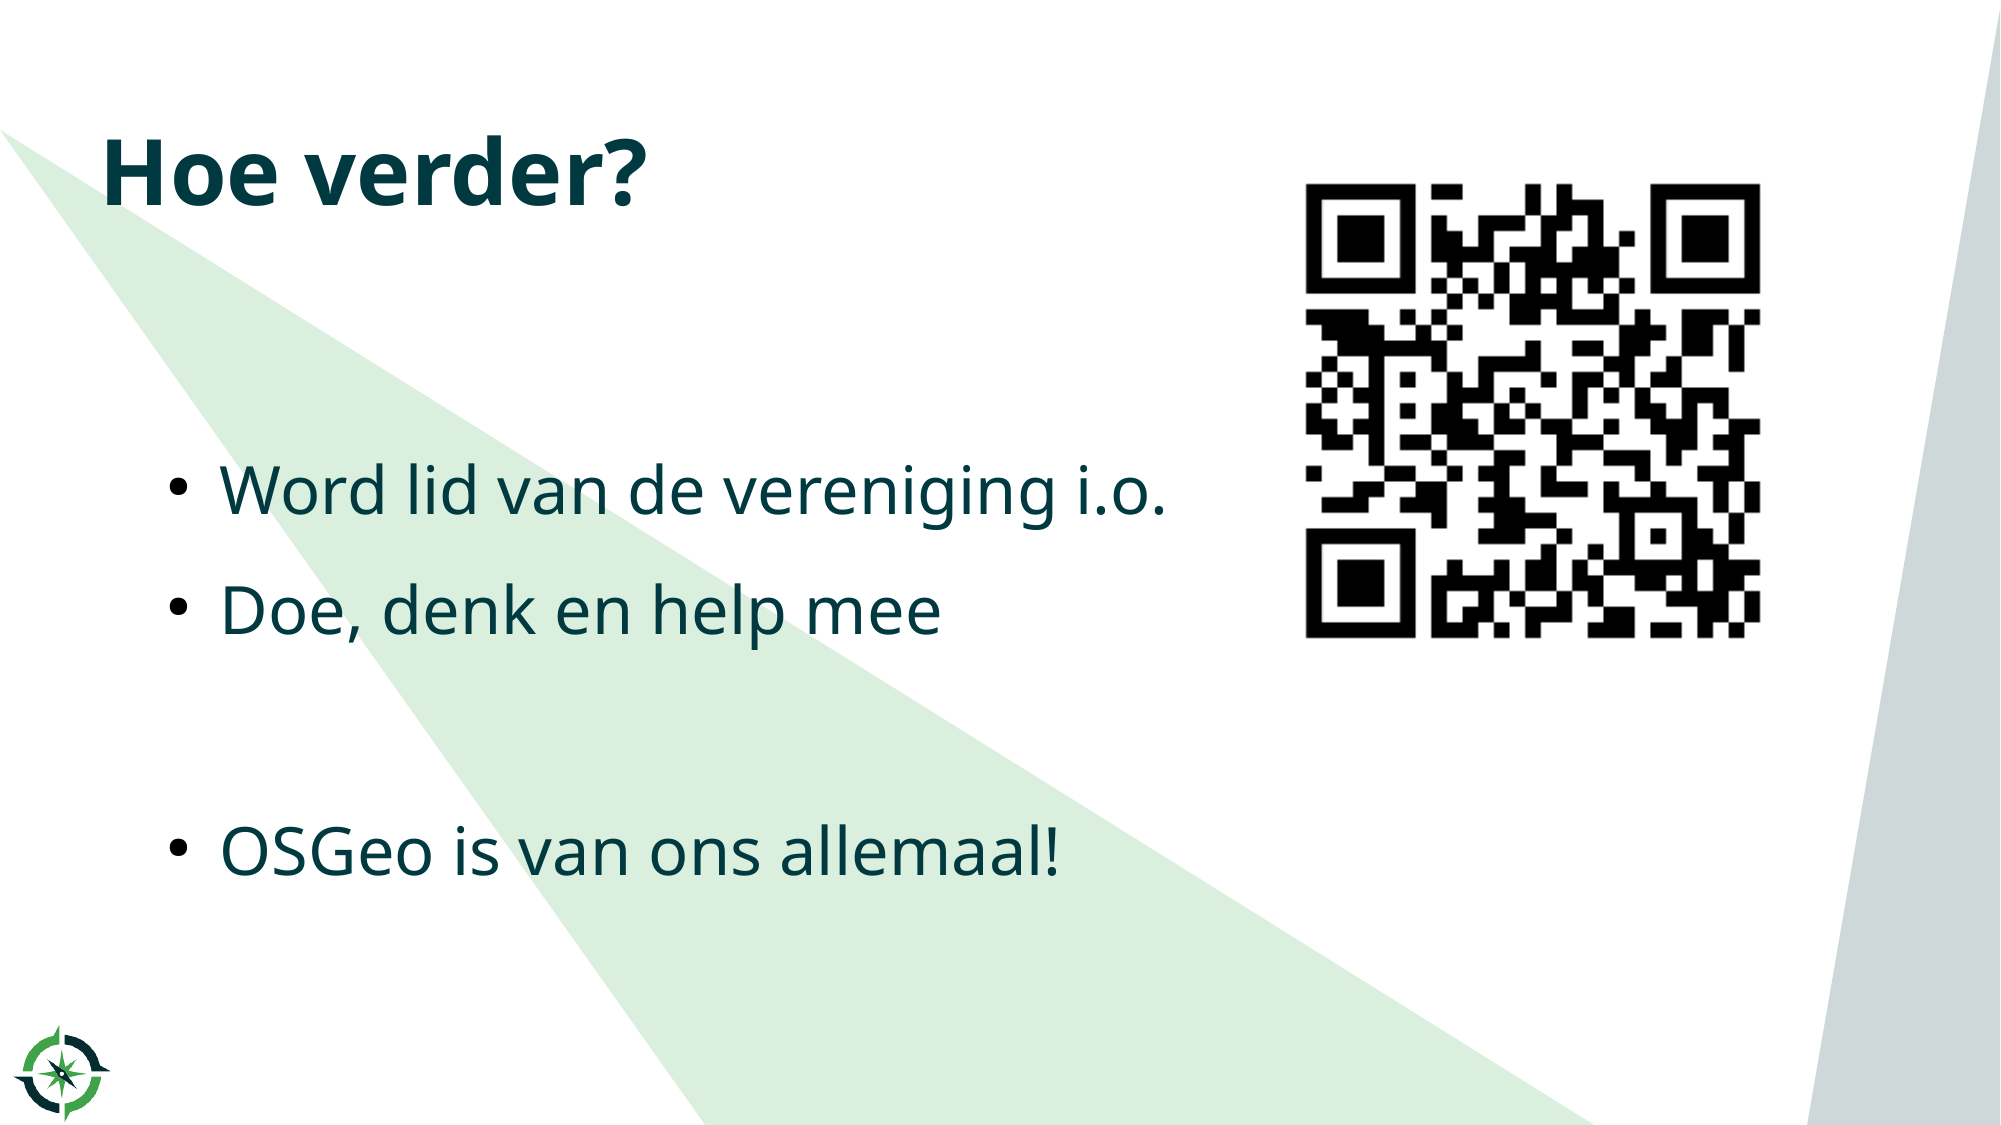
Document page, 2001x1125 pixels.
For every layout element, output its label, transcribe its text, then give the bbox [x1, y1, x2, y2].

picture [1240, 118, 1827, 705]
list Word lid van de vereniging i.o. Doe, denk en help mee OSGeo is van ons allemaal! [148, 442, 1388, 1125]
title Hoe verder? [99, 44, 1900, 233]
picture [12, 1024, 111, 1123]
